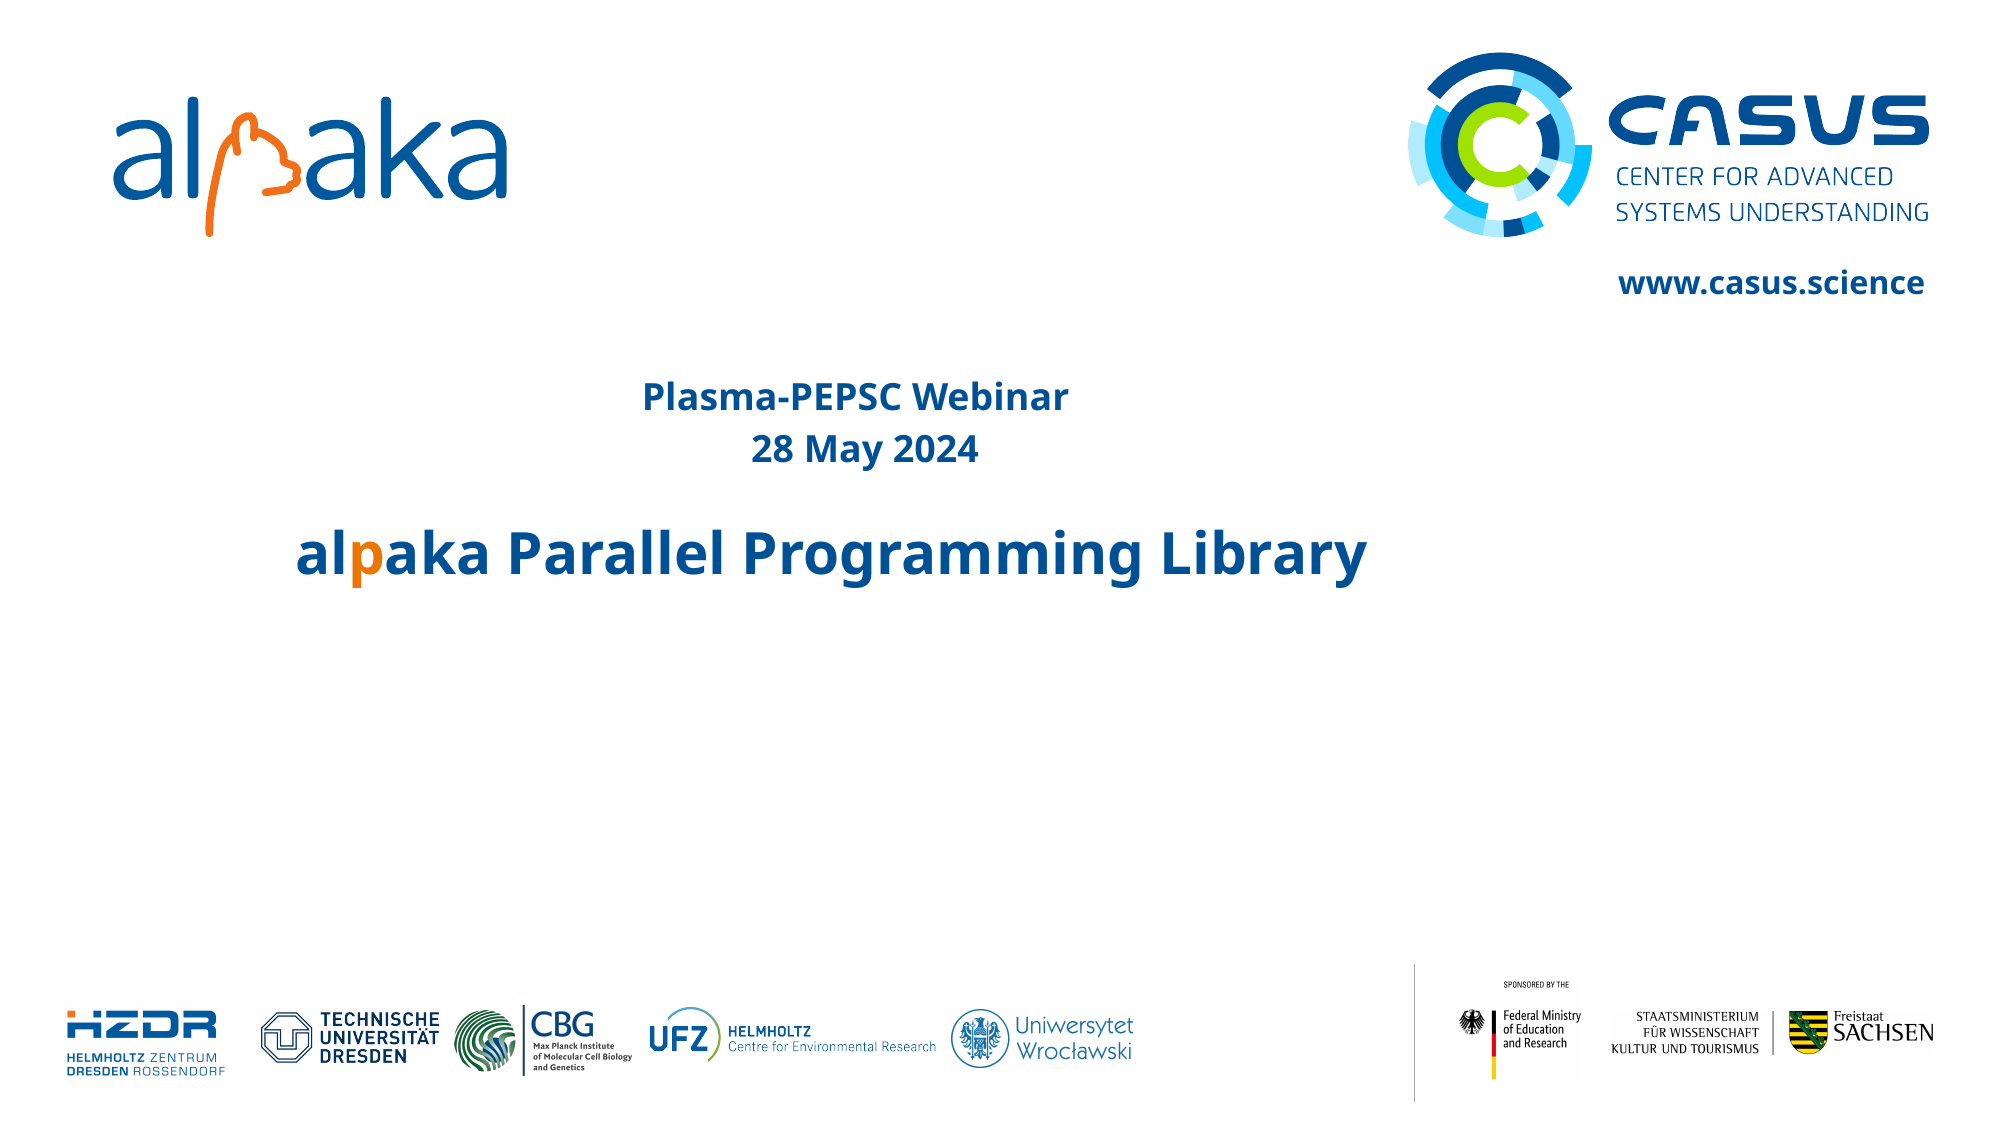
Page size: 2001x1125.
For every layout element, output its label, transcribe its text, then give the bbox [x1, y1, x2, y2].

picture [1611, 1011, 1933, 1055]
text_box Plasma-PEPSC Webinar 28 May 2024 [561, 366, 1170, 465]
picture [454, 982, 1133, 1084]
picture [1408, 52, 1929, 238]
picture [54, 997, 238, 1089]
picture [1458, 980, 1581, 1080]
picture [261, 1012, 439, 1063]
picture [112, 95, 508, 239]
text_box alpaka Parallel Programming Library [295, 465, 1571, 718]
